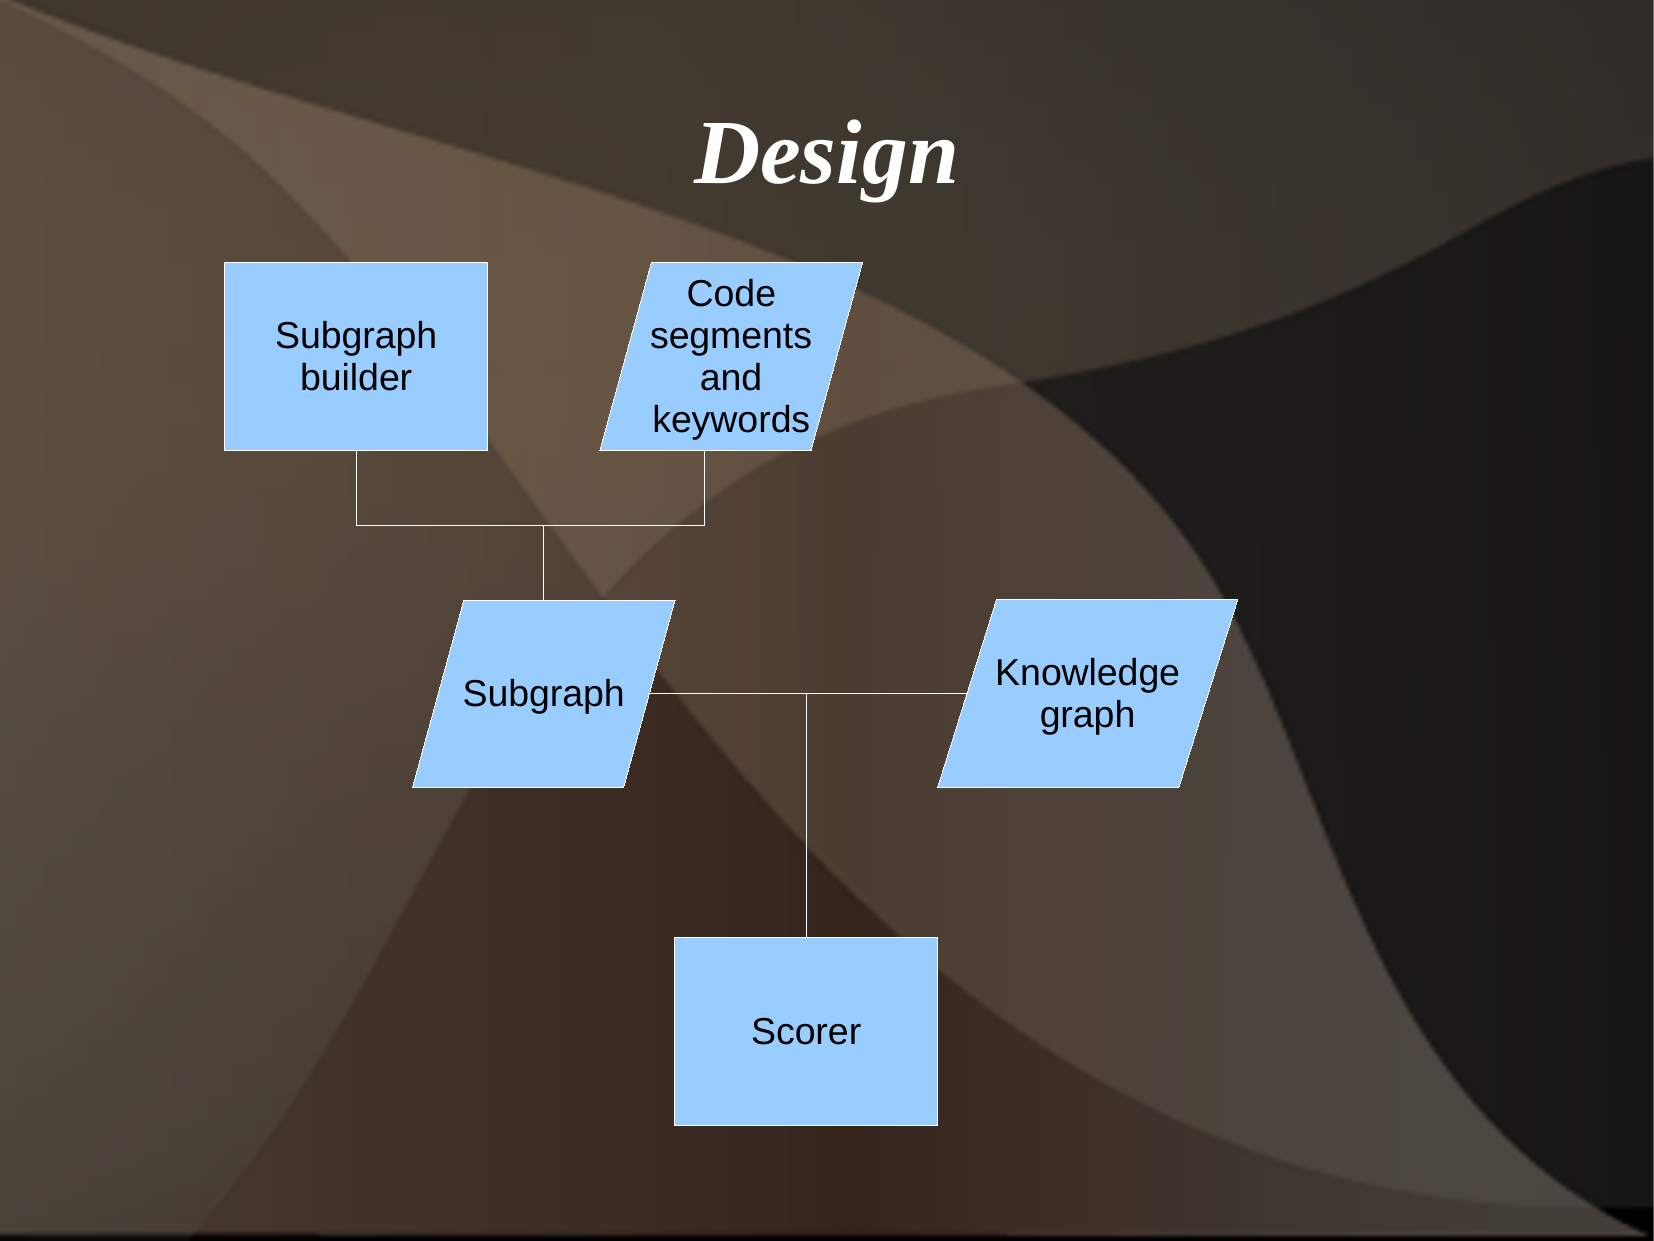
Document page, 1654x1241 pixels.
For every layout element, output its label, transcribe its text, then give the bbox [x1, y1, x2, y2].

text_box Scorer [674, 937, 938, 1126]
text_box Code segments and keywords [599, 262, 863, 451]
text_box Subgraph builder [224, 262, 488, 451]
title Design [82, 56, 1571, 250]
text_box Knowledge graph [937, 599, 1238, 788]
text_box Subgraph [412, 600, 676, 788]
picture [0, 0, 1654, 1241]
